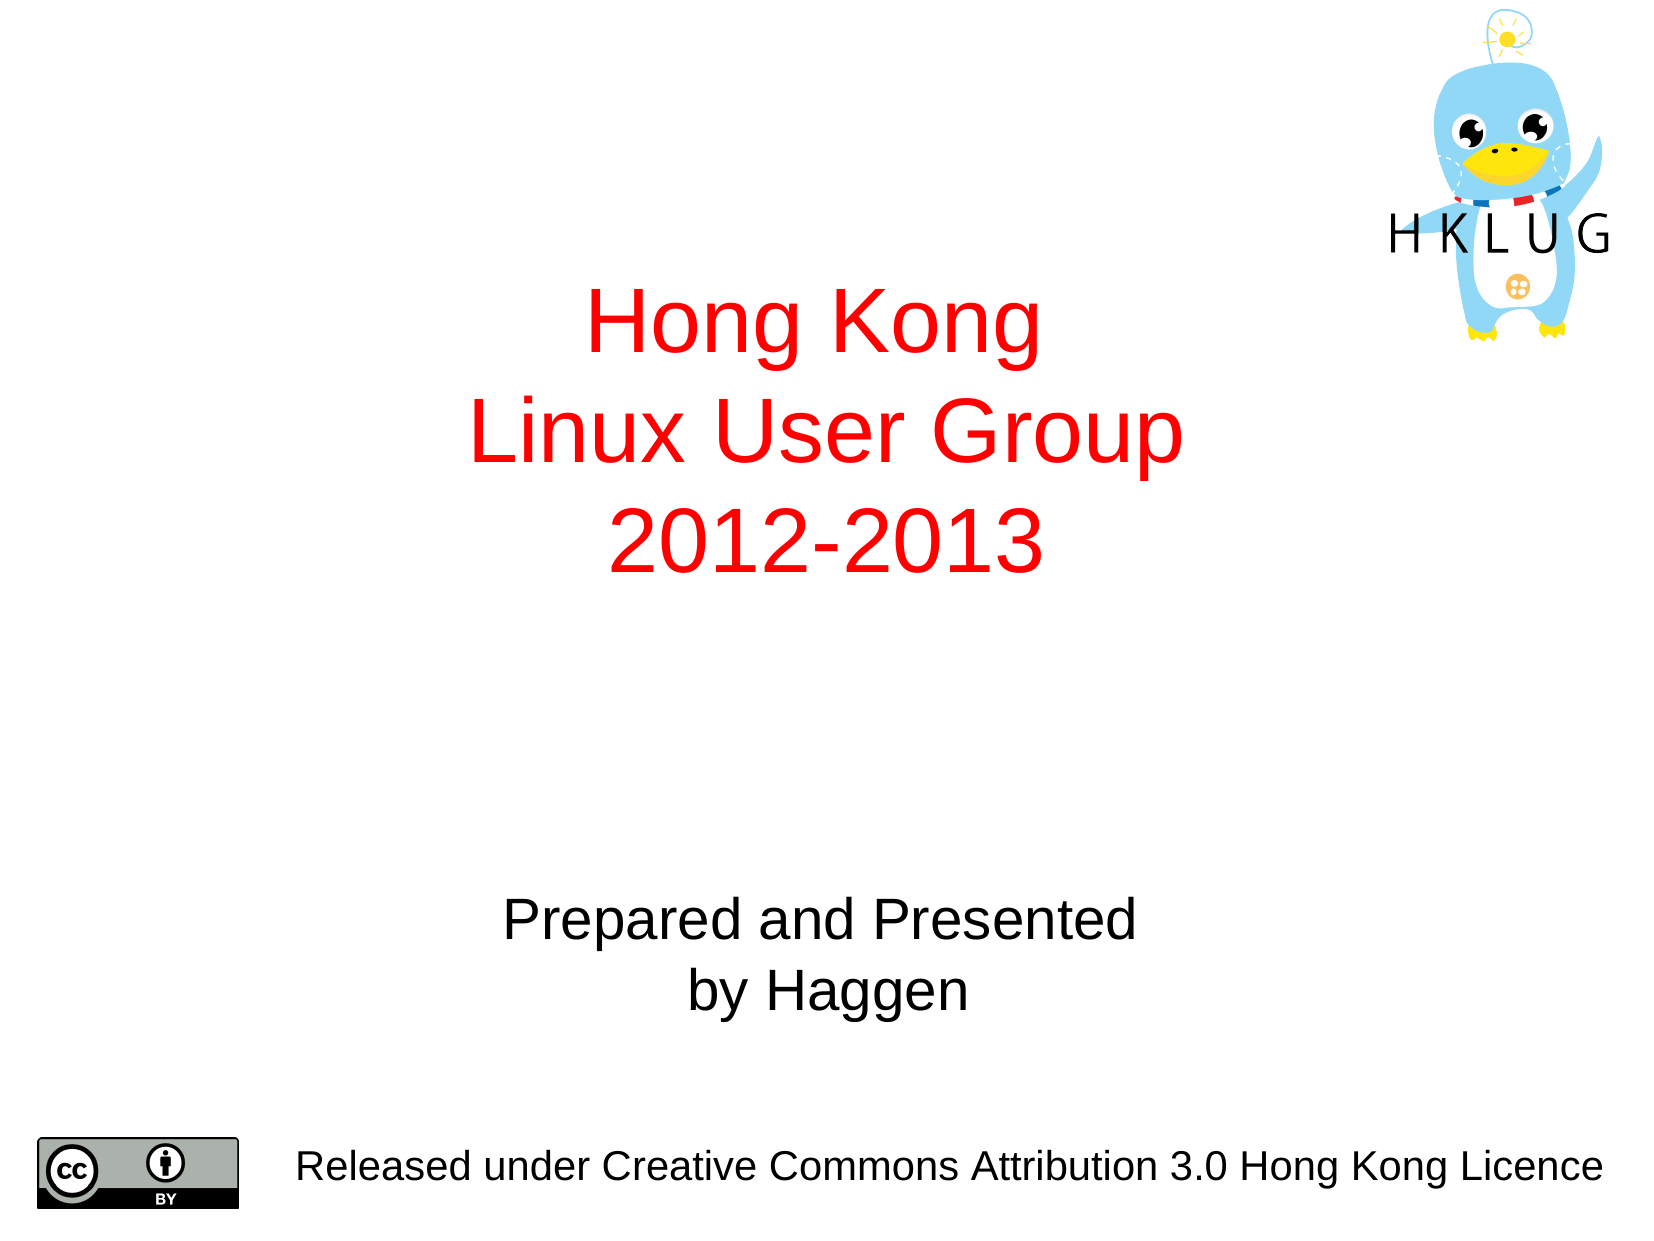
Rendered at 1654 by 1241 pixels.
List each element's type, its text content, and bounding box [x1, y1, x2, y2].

picture [1370, 0, 1651, 355]
title Hong Kong Linux User Group 2012-2013 [124, 221, 1530, 631]
picture [37, 1137, 239, 1209]
text_box Prepared and Presented by Haggen [249, 912, 1408, 991]
text_box Released under Creative Commons Attribution 3.0 Hong Kong Licence [287, 1124, 1613, 1204]
